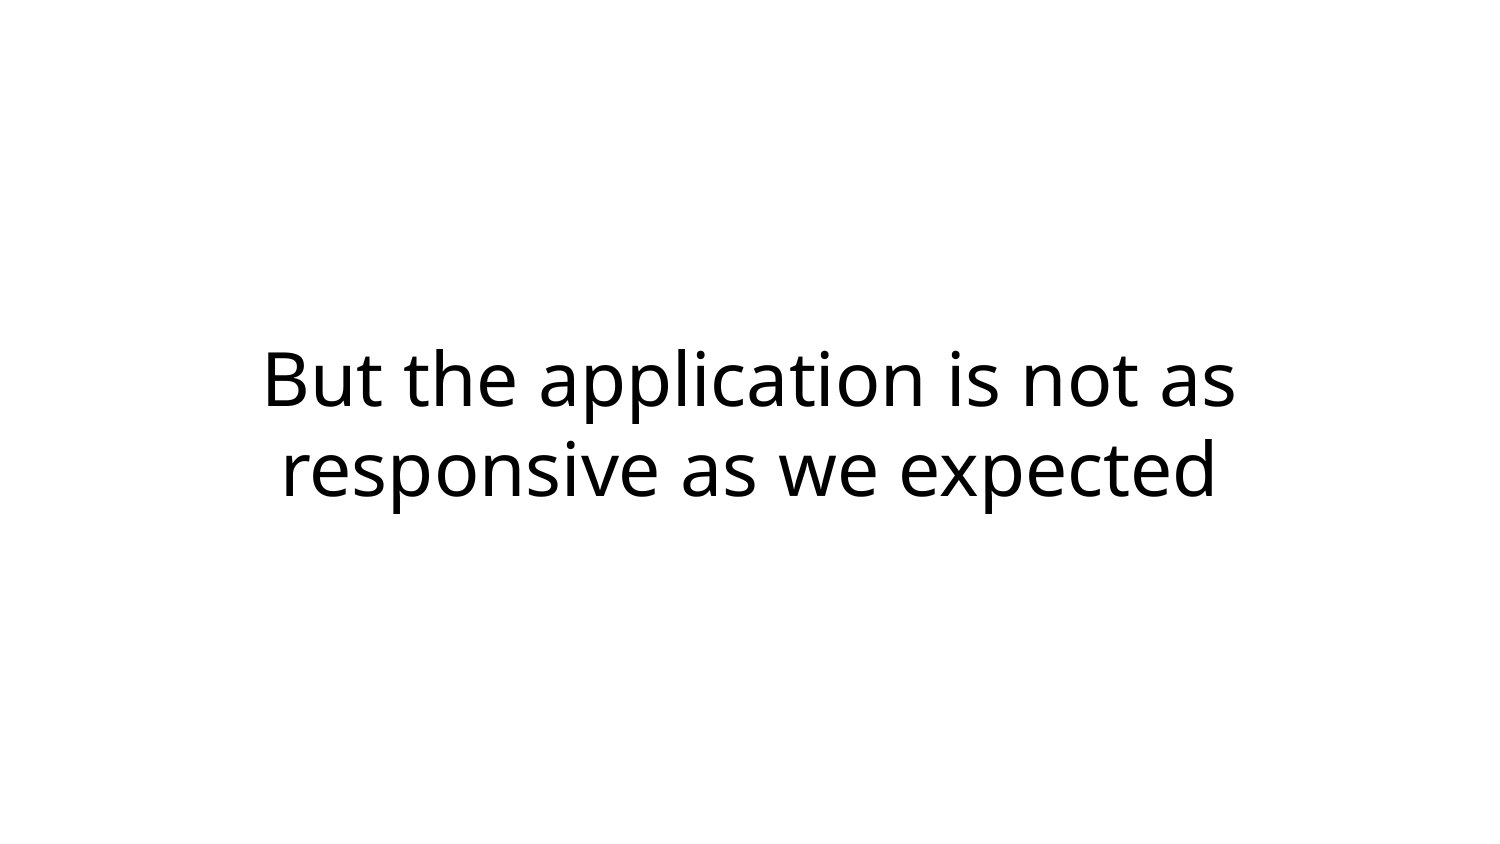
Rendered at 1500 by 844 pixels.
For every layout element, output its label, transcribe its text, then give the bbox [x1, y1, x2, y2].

title But the application is not as responsive as we expected [51, 309, 1449, 535]
